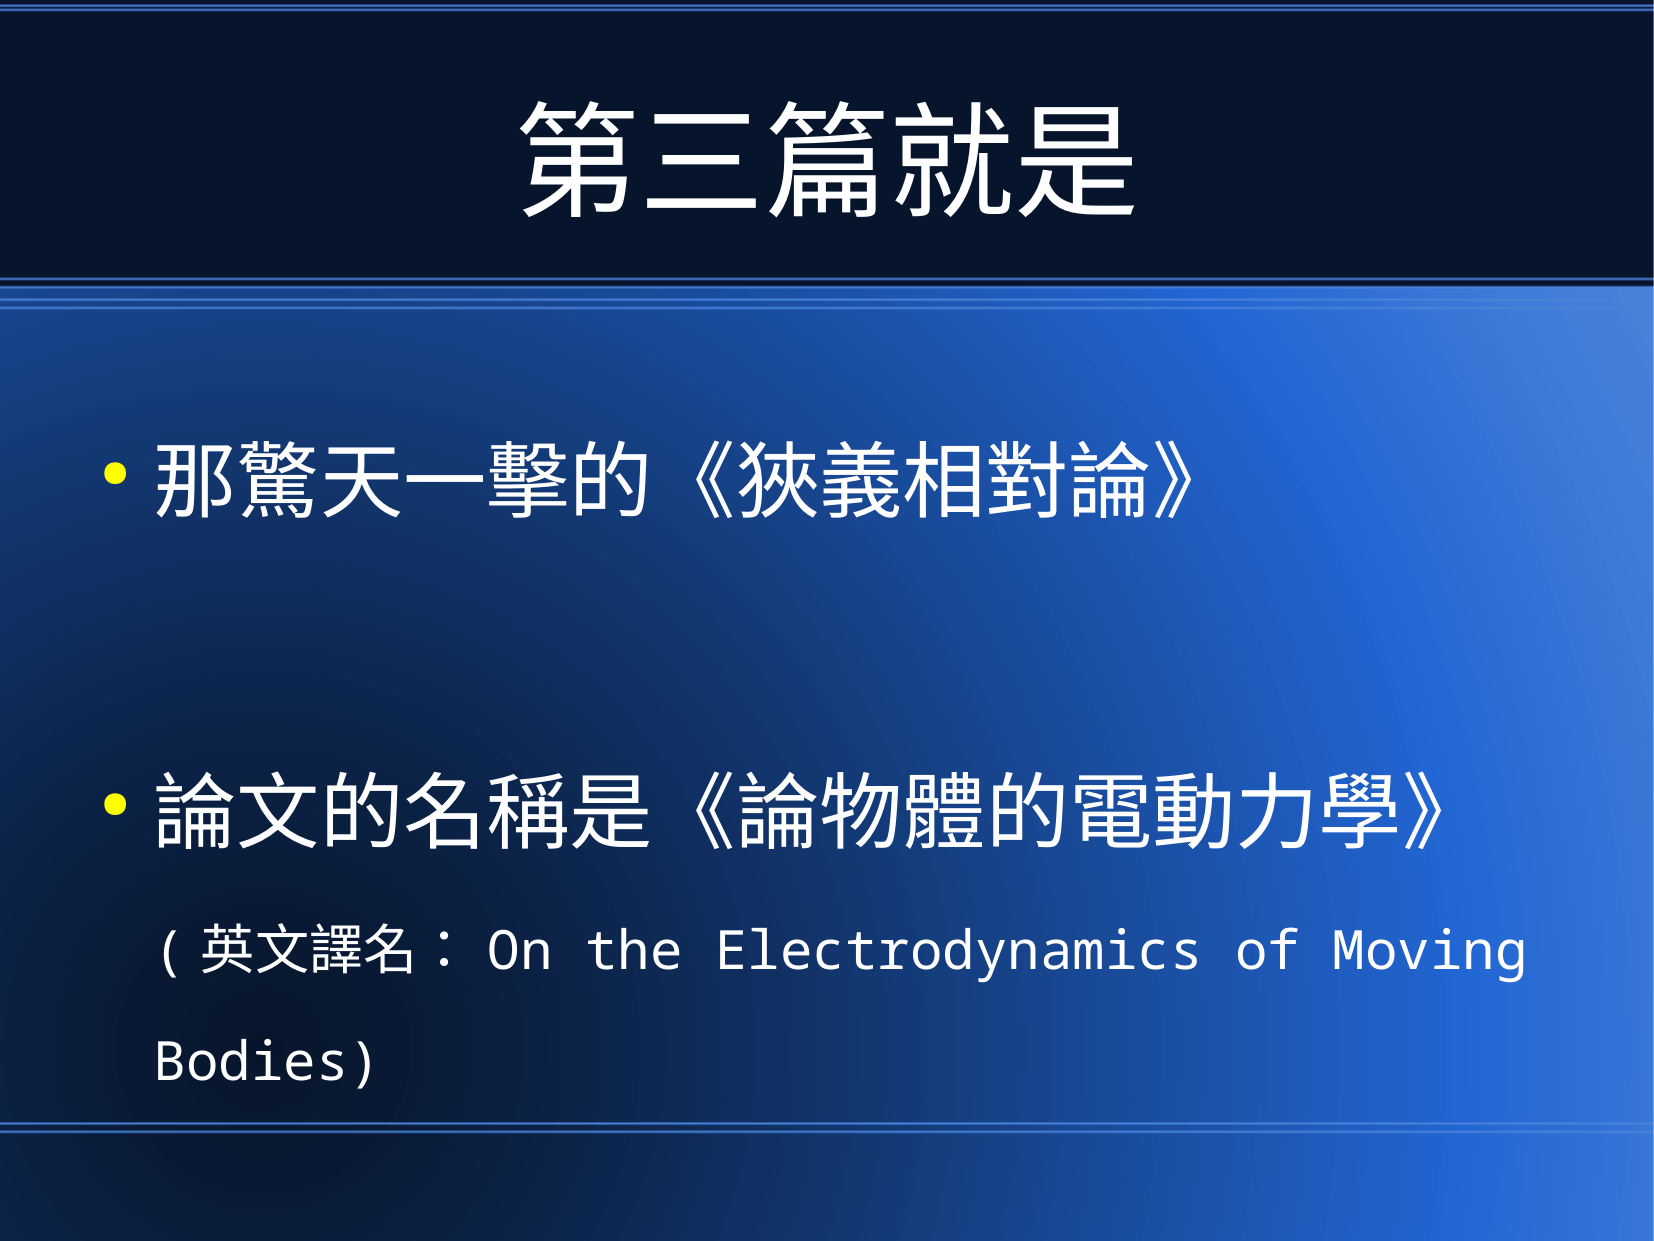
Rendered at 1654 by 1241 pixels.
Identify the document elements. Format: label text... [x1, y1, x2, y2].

picture [0, 0, 1654, 1241]
title 第三篇就是 [82, 49, 1571, 257]
list 那驚天一擊的《狹義相對論》 論文的名稱是《論物體的電動力學》(英文譯名：On the Electrodynamics of Moving Bodies) [82, 355, 1571, 1241]
